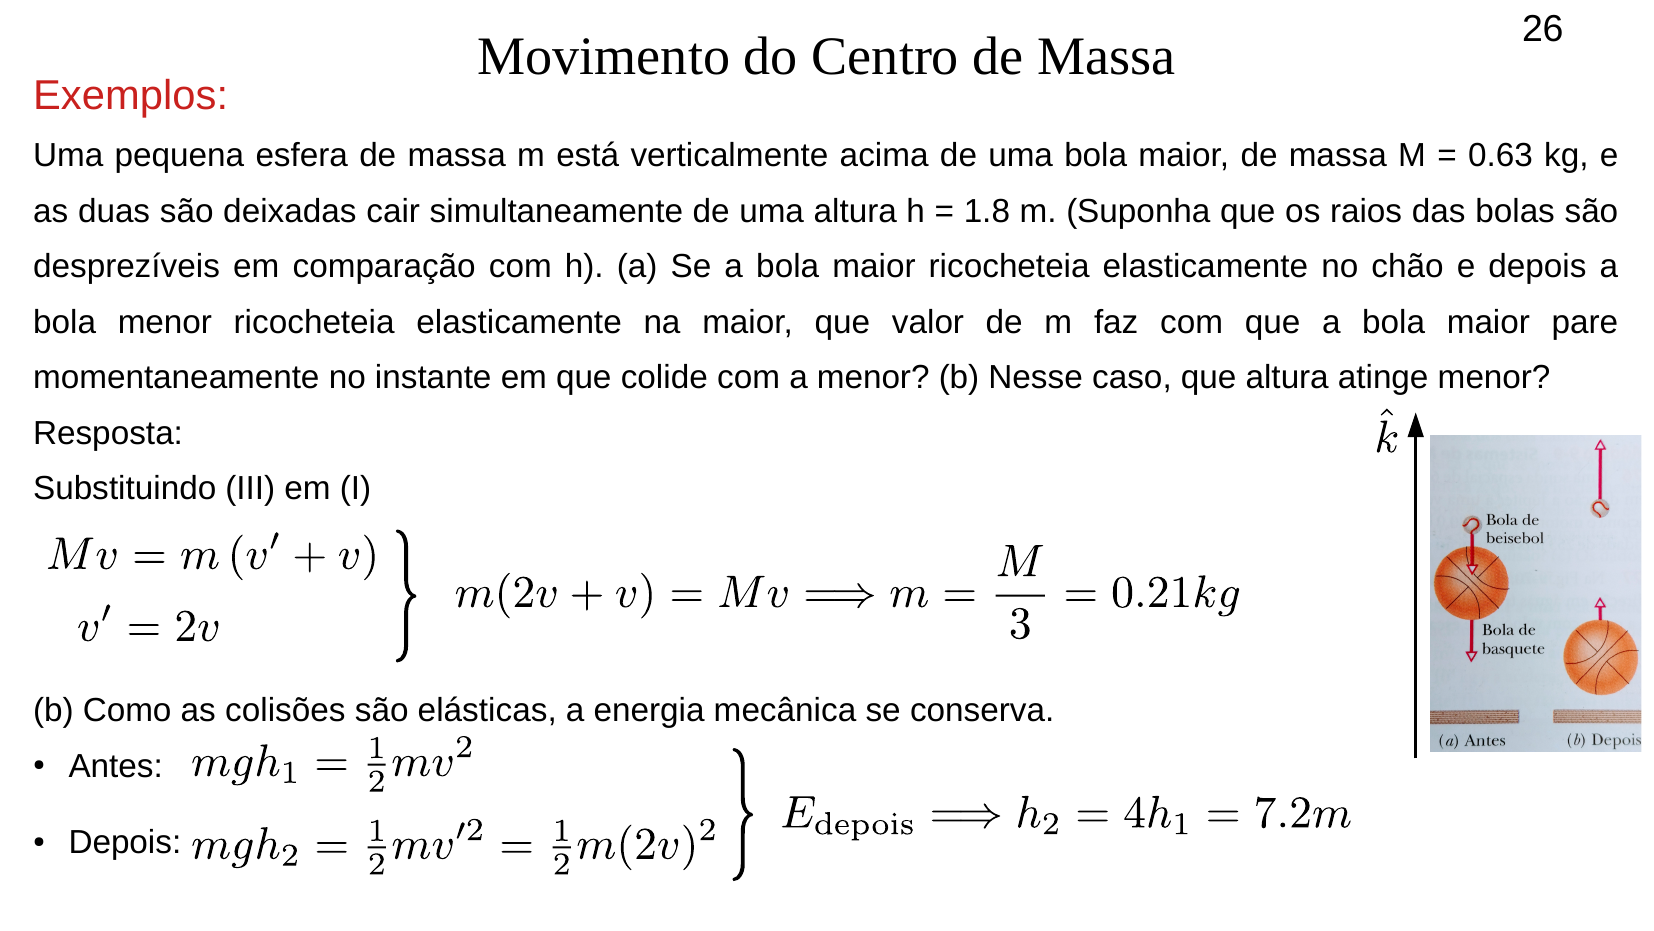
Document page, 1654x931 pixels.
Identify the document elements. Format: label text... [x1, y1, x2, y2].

picture [452, 543, 1241, 641]
picture [1430, 435, 1642, 752]
picture [389, 524, 419, 668]
picture [76, 604, 219, 642]
picture [189, 734, 473, 794]
text_box Movimento do Centro de Massa [462, 0, 1192, 94]
picture [189, 817, 717, 877]
text_box Exemplos: Uma pequena esfera de massa m está verticalmente acima de uma bola maior, de massa M = 0.63 kg, e as duas são deixadas cair simultaneamente de uma altura h = 1.8 m. (Suponha que os raios das bolas são desprezíveis em comparação com h). (a) Se a bola maior ricocheteia elasticamente no chão e depois a bola menor ricocheteia elasticamente na maior, que valor de m faz com que a bola maior pare momentaneamente no instante em que colide com a menor? (b) Nesse caso, que altura atinge menor? Resposta: Substituindo (III) em (I) (b) Como as colisões são elásticas, a energia mecânica se conserva. Antes: Depois: [18, 64, 1636, 924]
picture [778, 794, 1353, 843]
picture [726, 743, 756, 887]
picture [44, 530, 377, 582]
text_box <number> [1507, 0, 1654, 71]
picture [1374, 408, 1398, 453]
